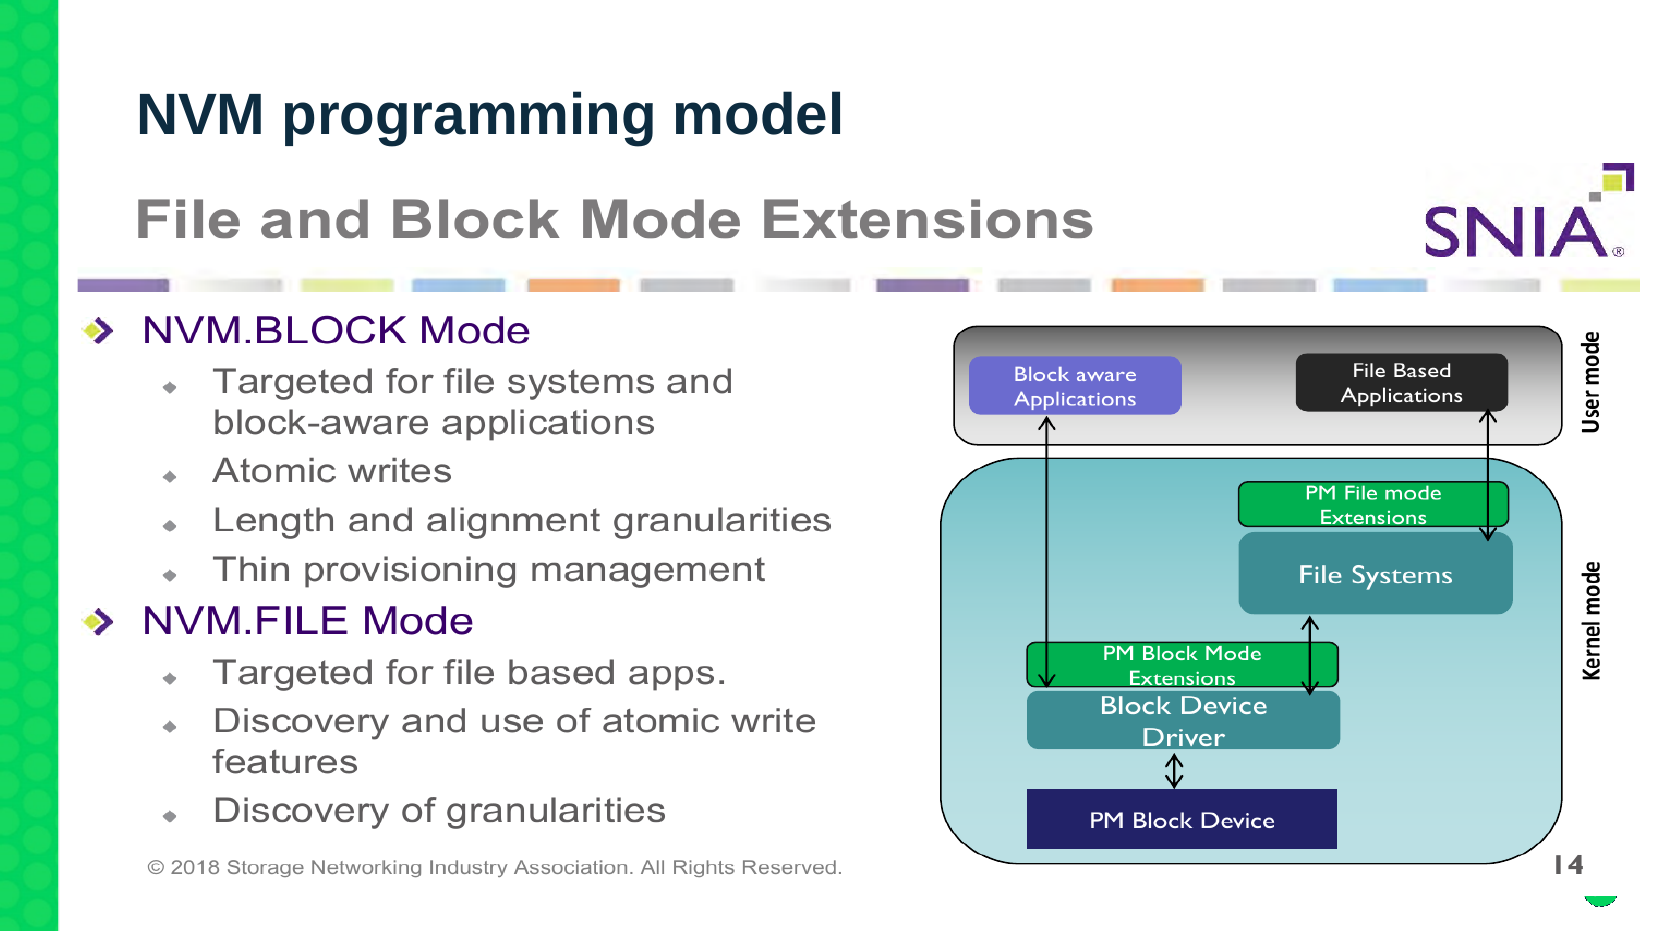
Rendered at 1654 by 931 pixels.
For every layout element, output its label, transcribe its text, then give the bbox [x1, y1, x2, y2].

picture [0, 0, 1640, 931]
title NVM programming model [121, 37, 1531, 155]
